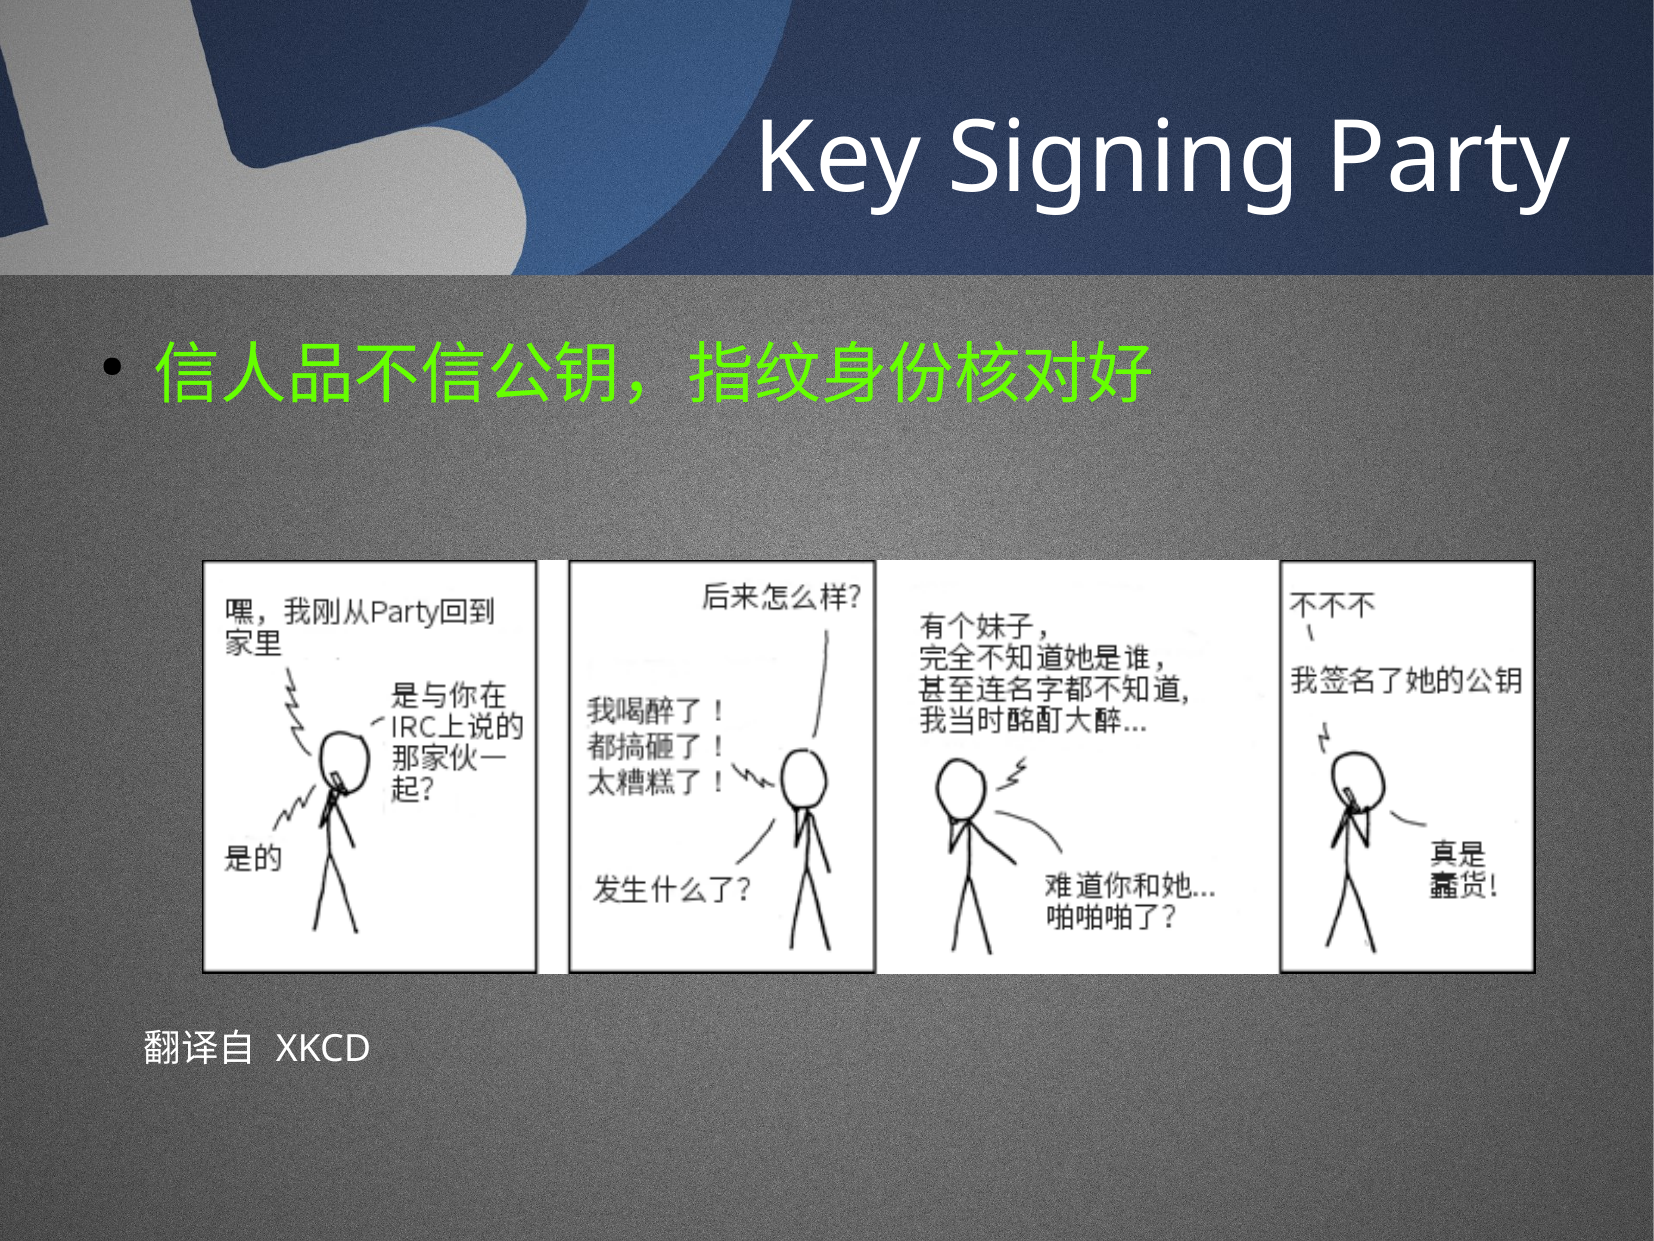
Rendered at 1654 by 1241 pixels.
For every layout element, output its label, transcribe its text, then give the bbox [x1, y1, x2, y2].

picture [0, 0, 1654, 1241]
title Key Signing Party [82, 49, 1571, 257]
text_box 翻译自 XKCD [129, 1010, 384, 1063]
list 信人品不信公钥，指纹身份核对好 [82, 319, 1571, 1139]
